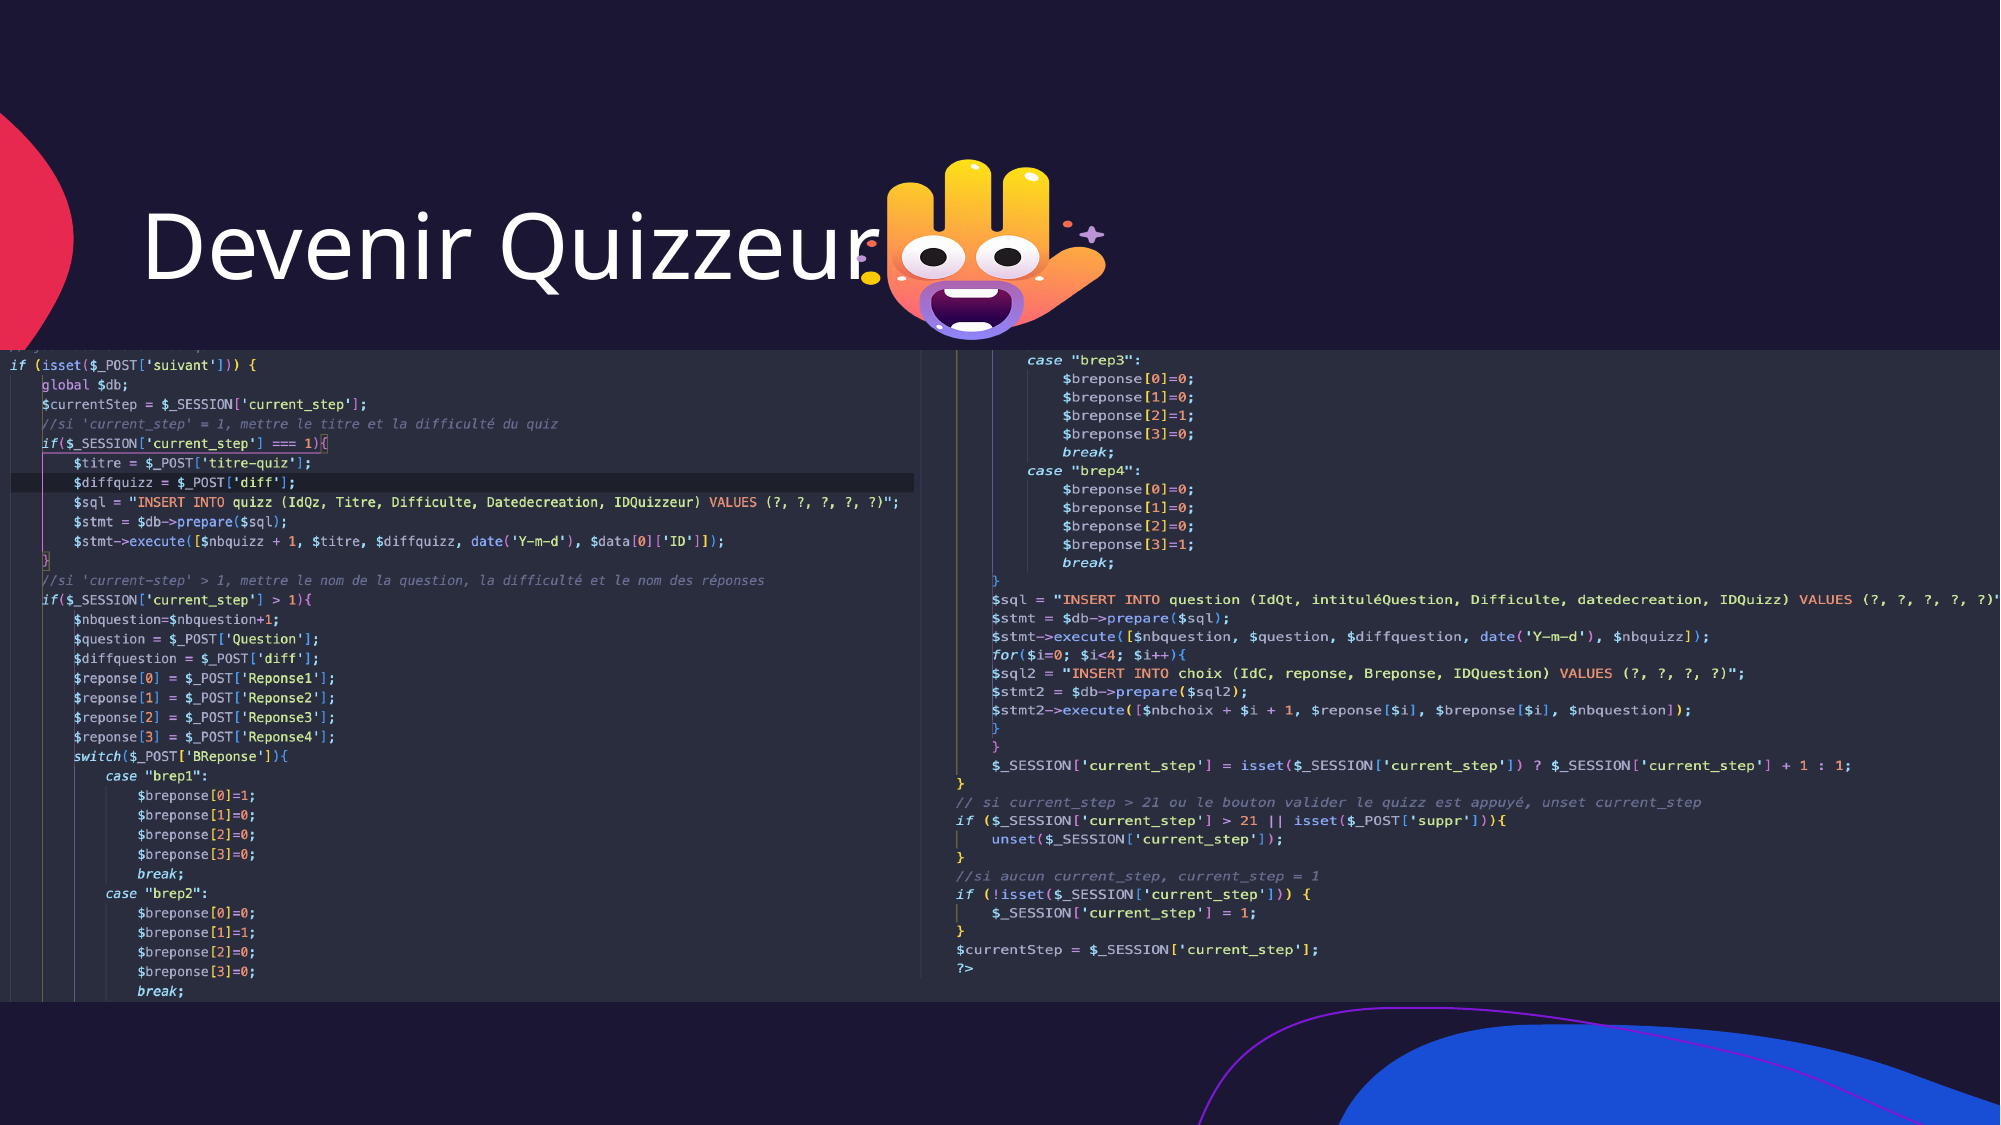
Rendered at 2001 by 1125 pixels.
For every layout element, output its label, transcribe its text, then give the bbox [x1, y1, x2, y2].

title Devenir Quizzeur [125, 125, 1876, 350]
picture [0, 149, 2000, 1002]
